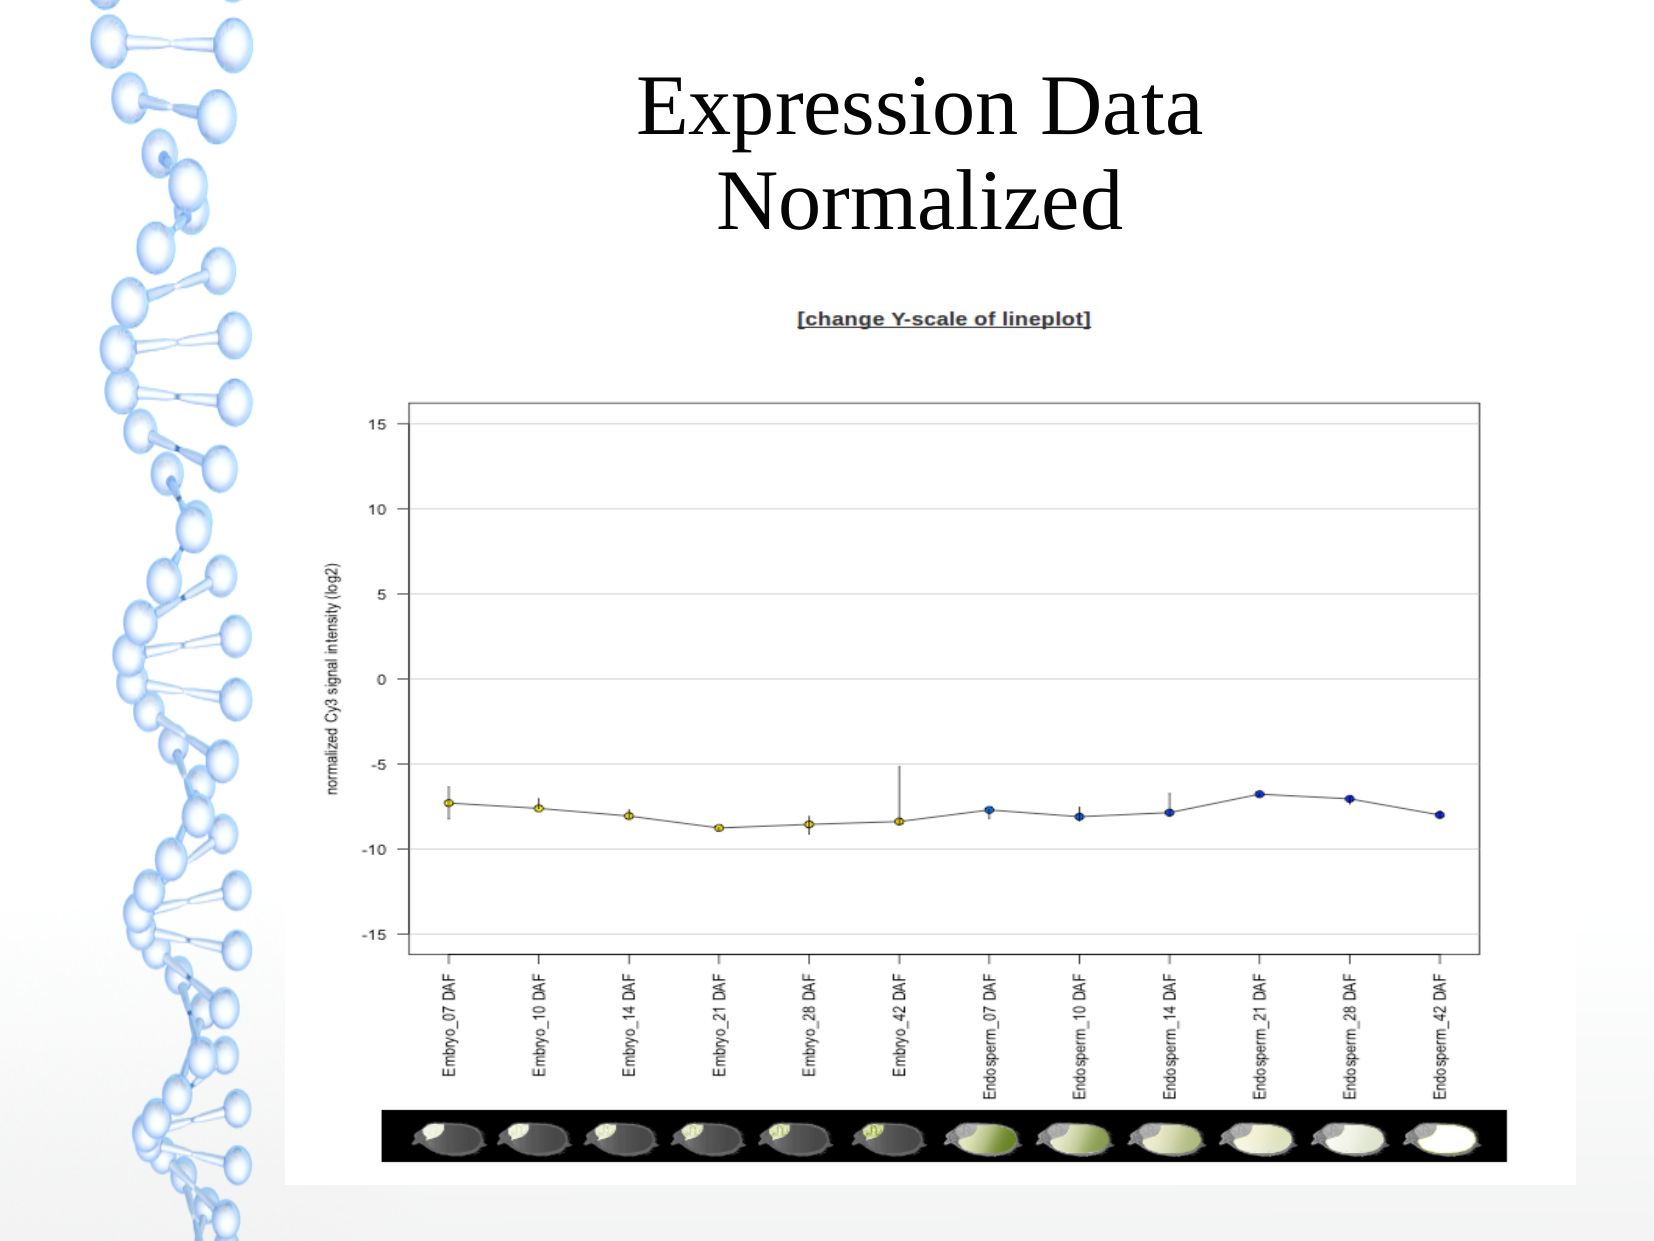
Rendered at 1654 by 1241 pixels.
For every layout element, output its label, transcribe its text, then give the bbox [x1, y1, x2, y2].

picture [0, 0, 1654, 1241]
title Expression Data Normalized [269, 49, 1571, 257]
